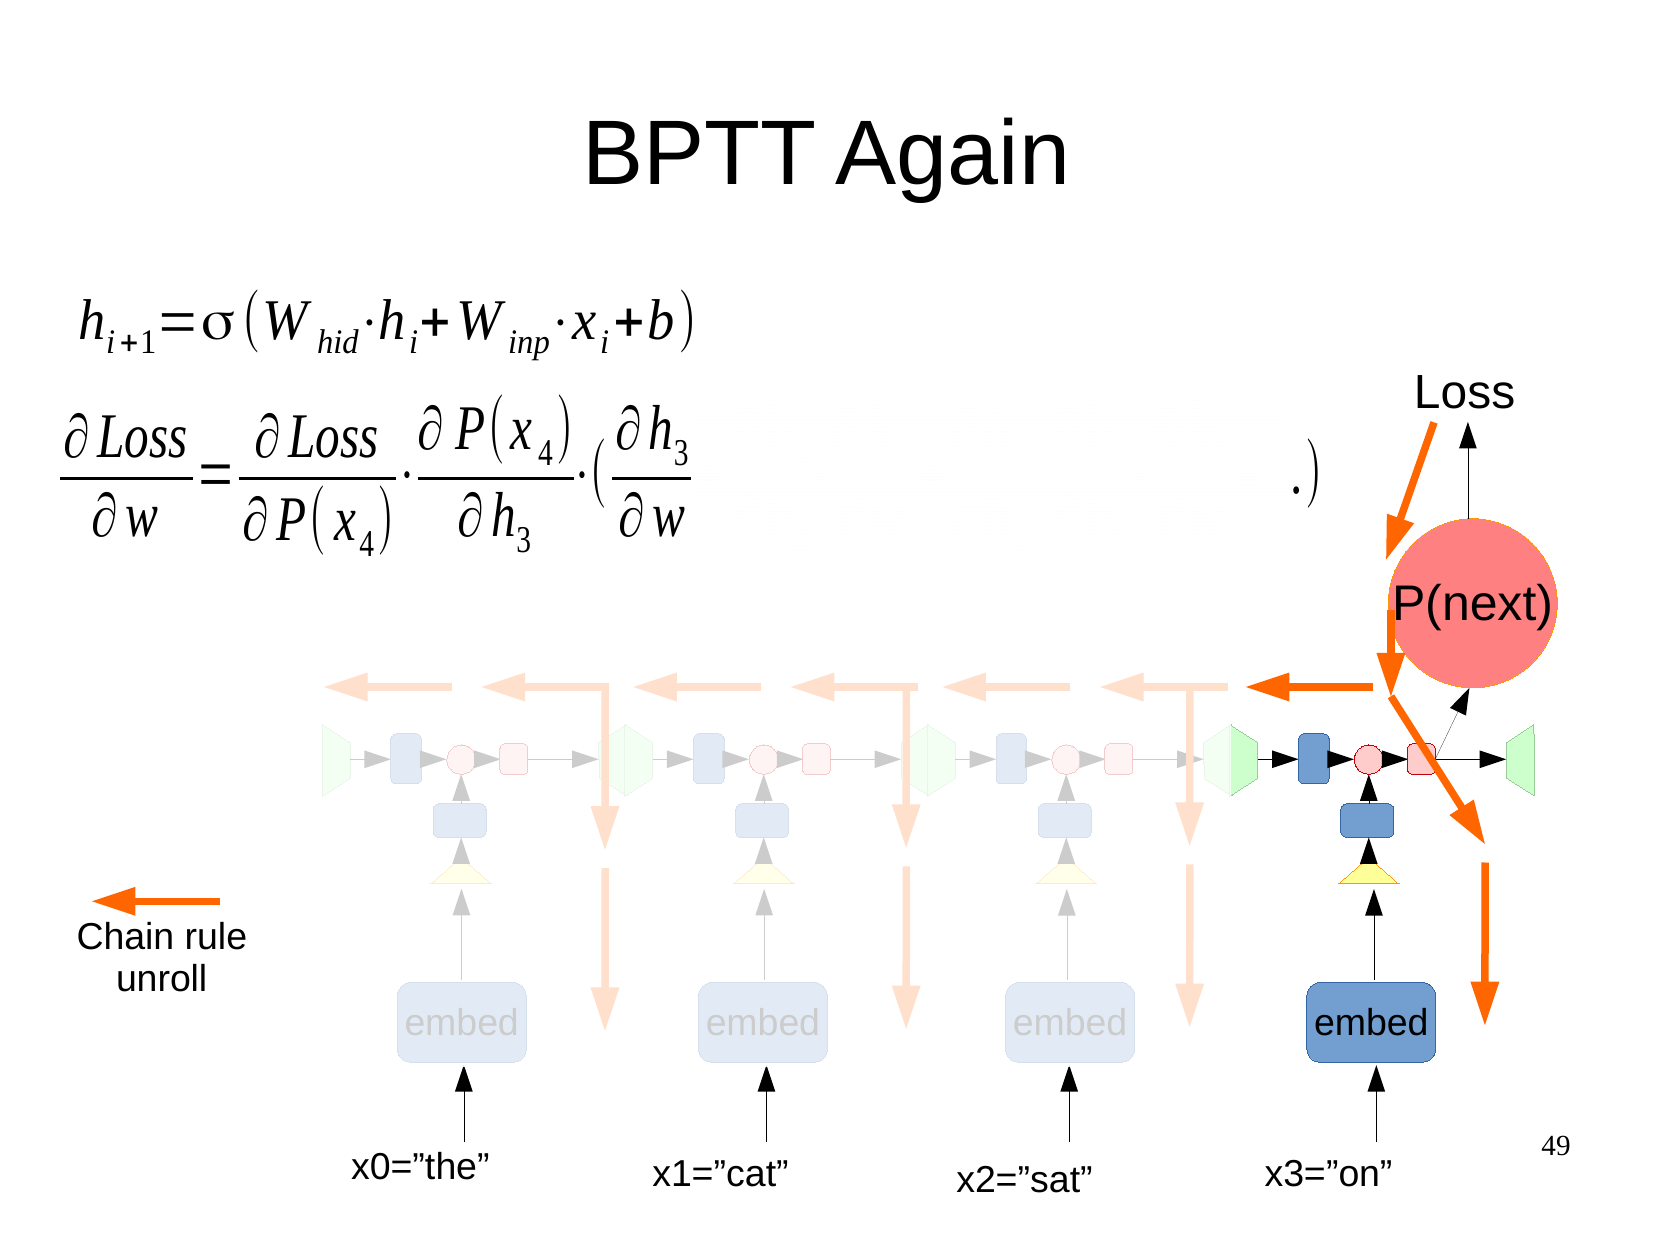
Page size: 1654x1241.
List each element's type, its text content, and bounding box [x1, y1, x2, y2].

text_box [1298, 733, 1330, 784]
picture [160, 378, 1592, 1068]
text_box [1354, 744, 1381, 775]
text_box embed [1306, 982, 1436, 1063]
text_box P(next) [1388, 518, 1558, 688]
text_box x2=”sat” [941, 1150, 1168, 1208]
title BPTT Again [82, 49, 1571, 257]
text_box [1338, 864, 1400, 884]
text_box [1426, 743, 1436, 757]
text_box Loss [1399, 357, 1531, 447]
picture [1393, 655, 1468, 755]
picture [1395, 639, 1403, 652]
text_box [1231, 724, 1258, 796]
text_box [1407, 743, 1434, 775]
chart [1287, 389, 1334, 564]
text_box x0=”the” [336, 1138, 546, 1196]
text_box x3=”on” [1249, 1144, 1464, 1202]
text_box [1506, 724, 1535, 796]
chart [65, 285, 711, 361]
text_box x1=”cat” [637, 1144, 847, 1202]
chart [45, 389, 695, 564]
text_box Chain rule unroll [61, 908, 262, 1007]
text_box [1340, 803, 1394, 838]
